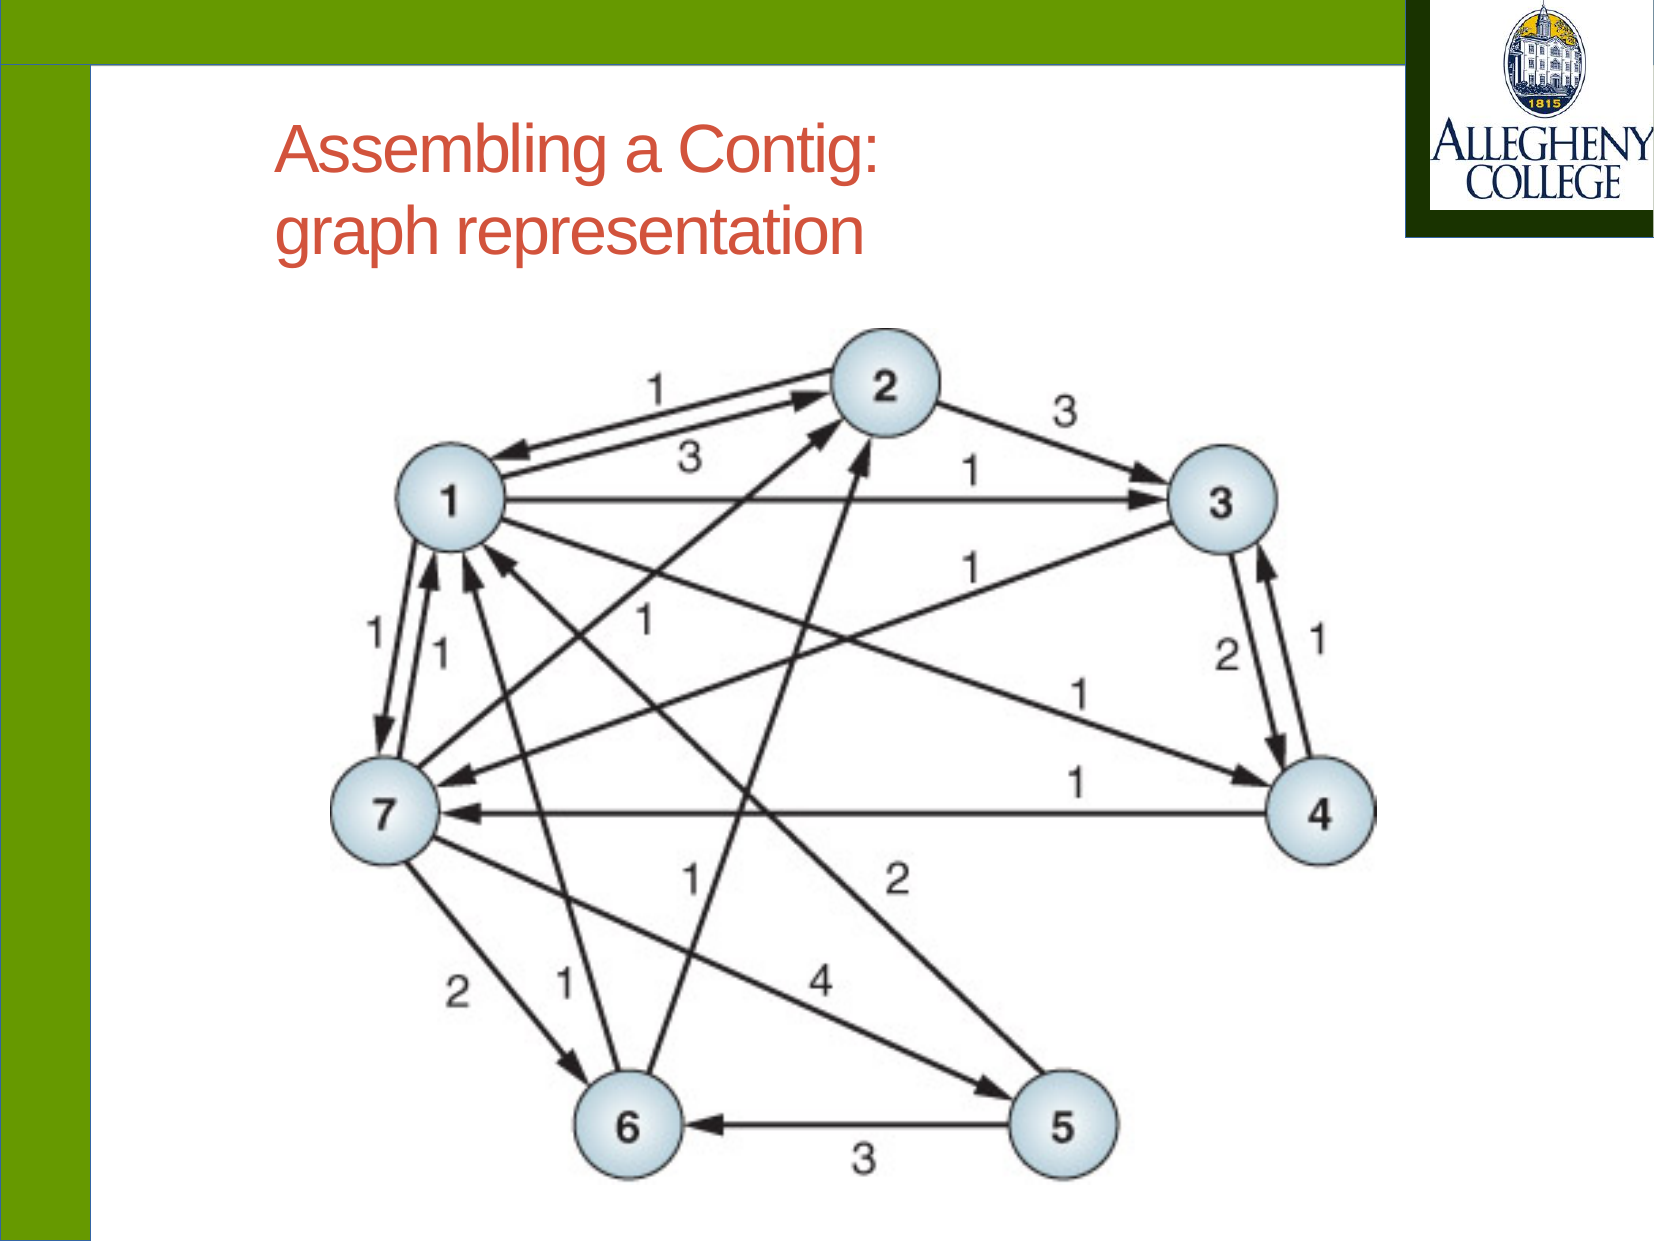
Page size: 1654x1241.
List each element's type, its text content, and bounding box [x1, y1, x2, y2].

picture [1430, 0, 1654, 210]
title Assembling a Contig: graph representation [259, 96, 1654, 276]
text_box [0, 0, 1654, 1241]
picture [330, 328, 1377, 1185]
